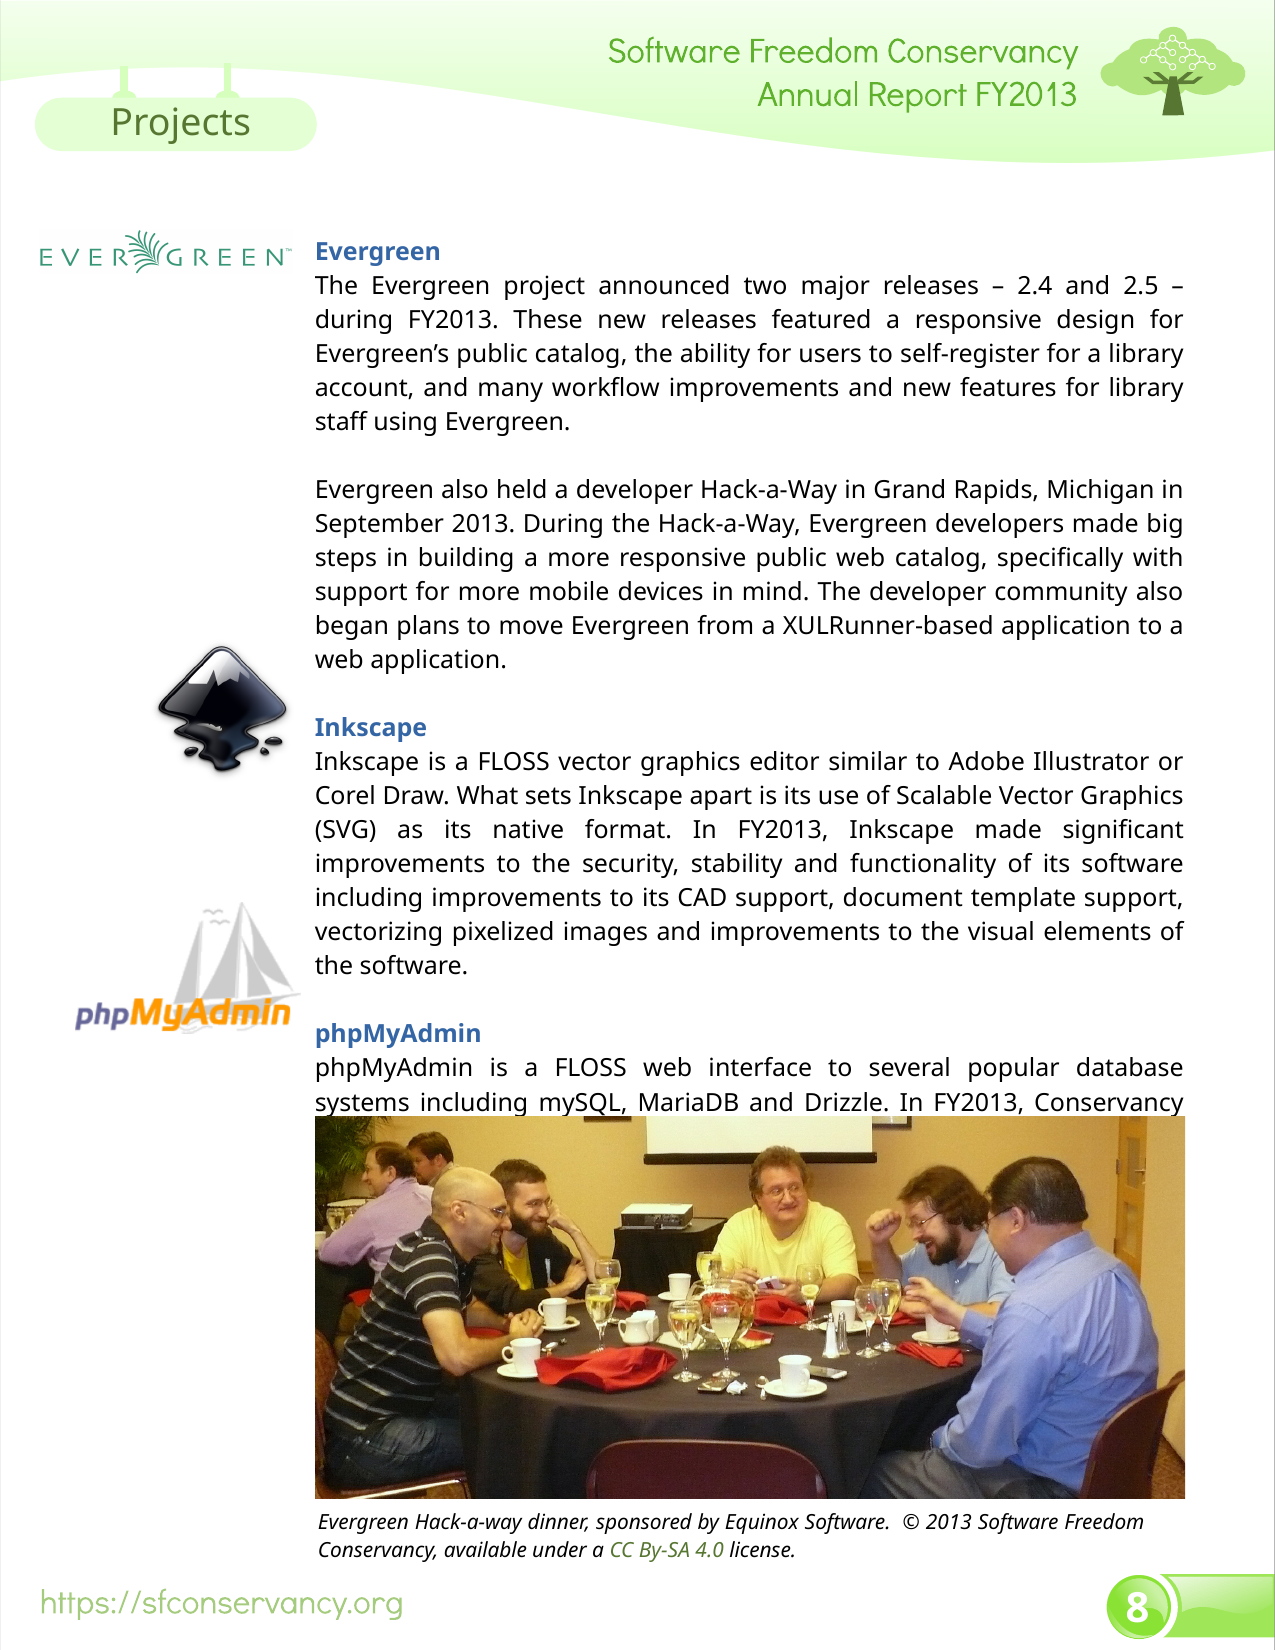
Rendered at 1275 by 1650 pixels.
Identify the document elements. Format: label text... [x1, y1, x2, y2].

picture [315, 1116, 1186, 1499]
picture [75, 902, 301, 1034]
picture [39, 229, 293, 274]
picture [149, 638, 295, 783]
text_box Projects [95, 87, 255, 152]
text_box Evergreen Hack-a-way dinner, sponsored by Equinox Software. © 2013 Software Freedom Conservancy, available under a CC By-SA 4.0 license. [303, 1500, 1198, 1570]
text_box Evergreen The Evergreen project announced two major releases – 2.4 and 2.5 – during FY2013. These new releases featured a responsive design for Evergreen’s public catalog, the ability for users to self-register for a library account, and many workflow improvements and new features for library staff using Evergreen. Evergreen also held a developer Hack-a-Way in Grand Rapids, Michigan in September 2013. During the Hack-a-Way, Evergreen developers made big steps in building a more responsive public web catalog, specifically with support for more mobile devices in mind. The developer community also began plans to move Evergreen from a XULRunner-based application to a web application. Inkscape Inkscape is a FLOSS vector graphics editor similar to Adobe Illustrator or Corel Draw. What sets Inkscape apart is its use of Scalable Vector Graphics (SVG) as its native format. In FY2013, Inkscape made significant improvements to the security, stability and functionality of its software including improvements to its CAD support, document template support, vectorizing pixelized images and improvements to the visual elements of the software. phpMyAdmin phpMyAdmin is a FLOSS web interface to several popular database systems including mySQL, MariaDB and Drizzle. In FY2013, Conservancy welcomed phpMyAdmin to its list of sponsored projects. phpMyAdmin also released a new version of their software which included a significant improvement to their web interface. [300, 226, 1201, 1427]
